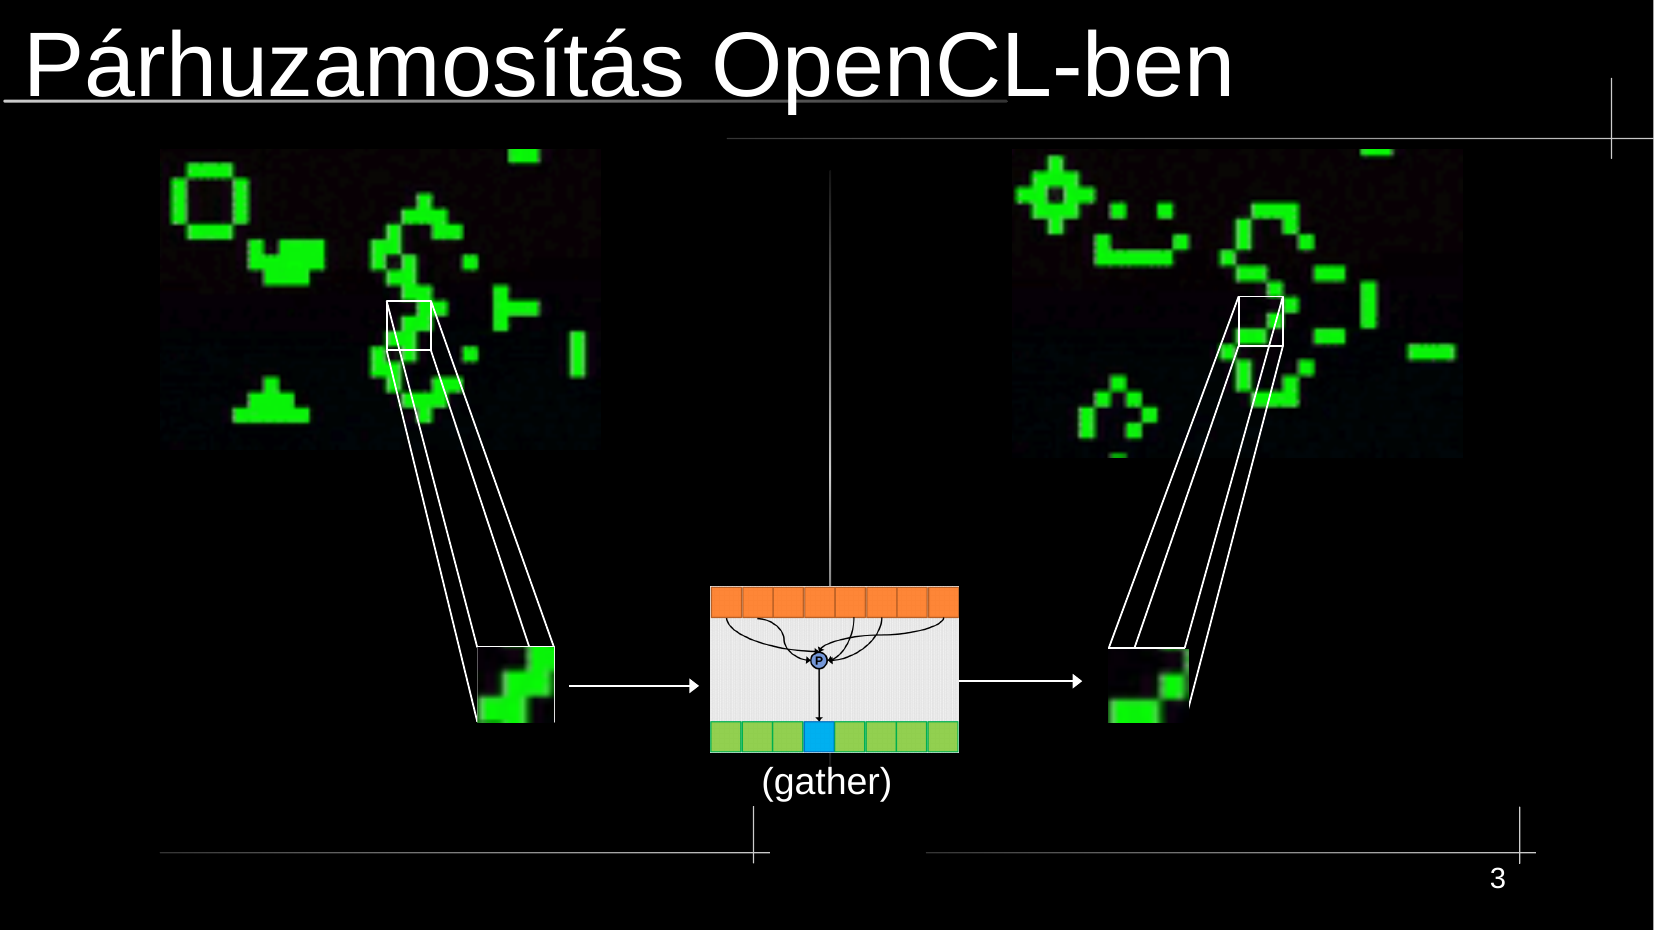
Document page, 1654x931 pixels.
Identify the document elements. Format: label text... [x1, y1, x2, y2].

picture [1240, 297, 1281, 345]
picture [389, 302, 430, 349]
picture [388, 351, 424, 451]
picture [1012, 149, 1463, 458]
picture [1108, 649, 1189, 723]
picture [388, 314, 398, 349]
picture [401, 351, 463, 451]
picture [1202, 347, 1267, 458]
picture [1271, 307, 1282, 345]
title Párhuzamosítás OpenCL-ben [23, 11, 1589, 119]
picture [1239, 347, 1281, 458]
picture [160, 149, 601, 451]
picture [710, 586, 959, 753]
text_box (gather) [746, 752, 908, 810]
picture [477, 647, 555, 723]
picture [432, 310, 482, 451]
picture [1181, 304, 1238, 458]
